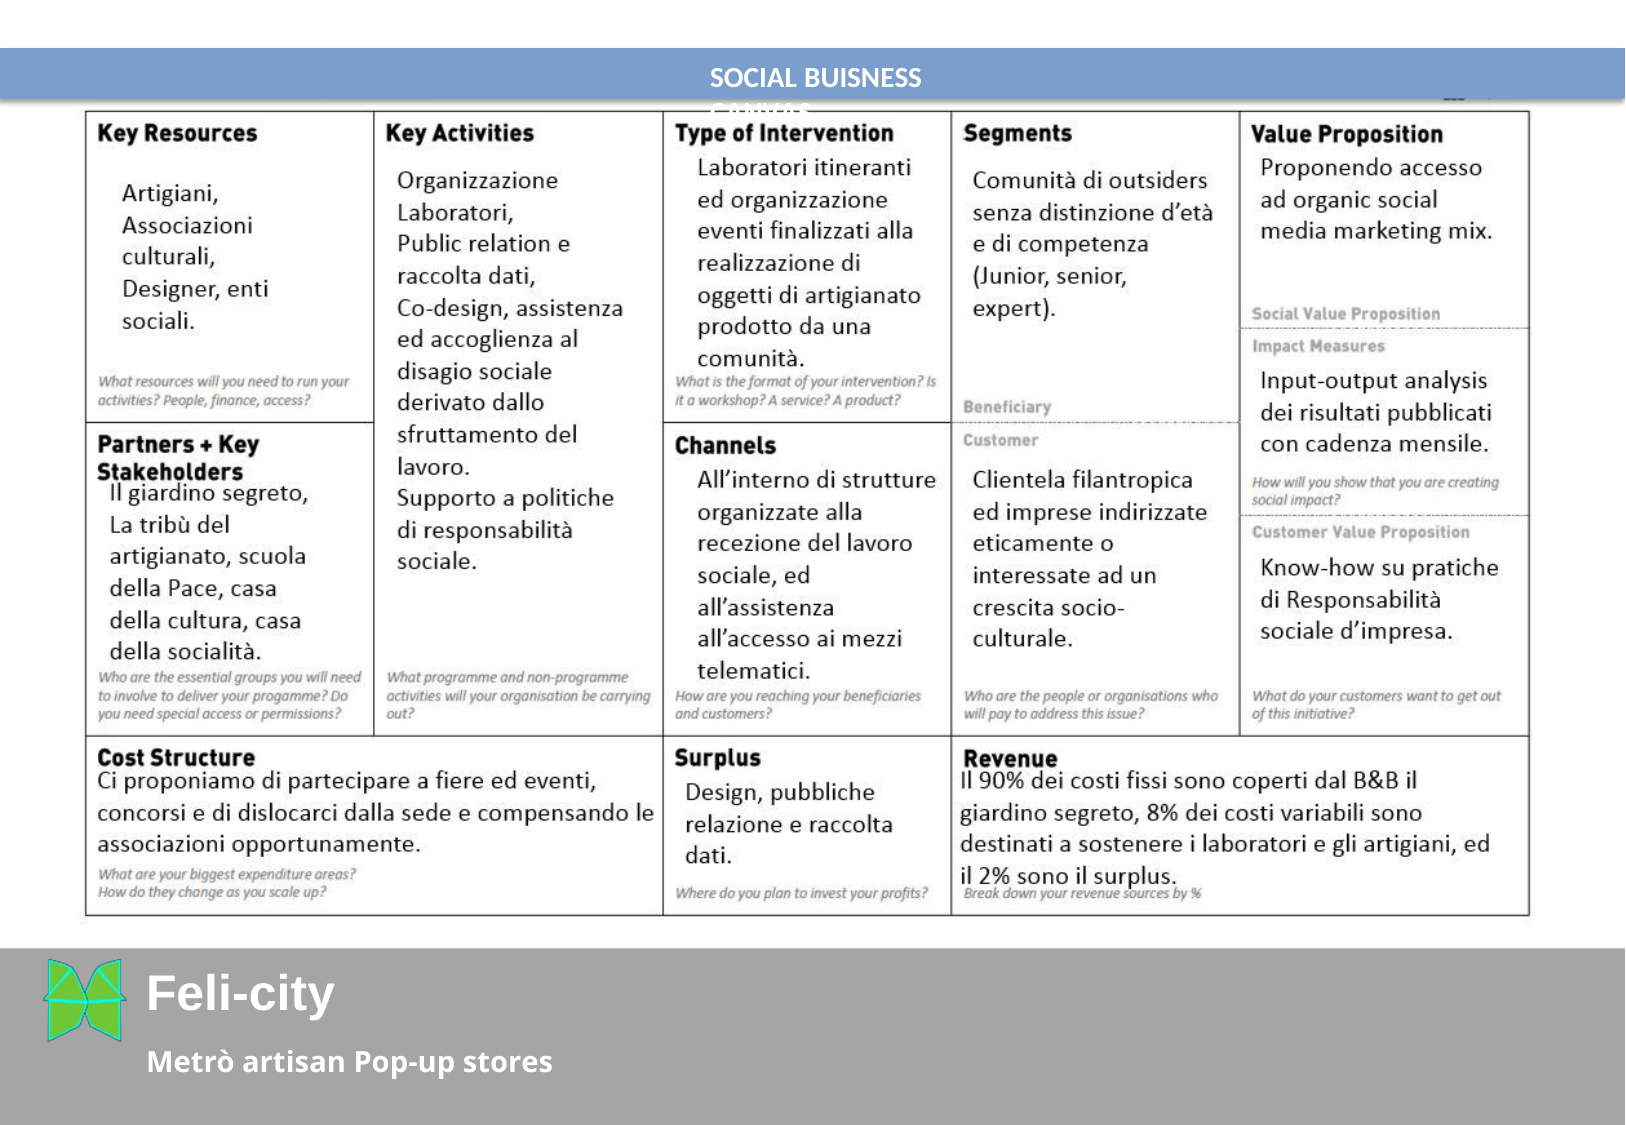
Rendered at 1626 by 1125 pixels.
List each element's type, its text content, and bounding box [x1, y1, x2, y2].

text_box Feli-city Metrò artisan Pop-up stores [143, 962, 1066, 1079]
text_box SOCIAL BUISNESS CANVAS [708, 58, 1030, 129]
text_box [0, 945, 1625, 1125]
text_box [0, 27, 1625, 937]
